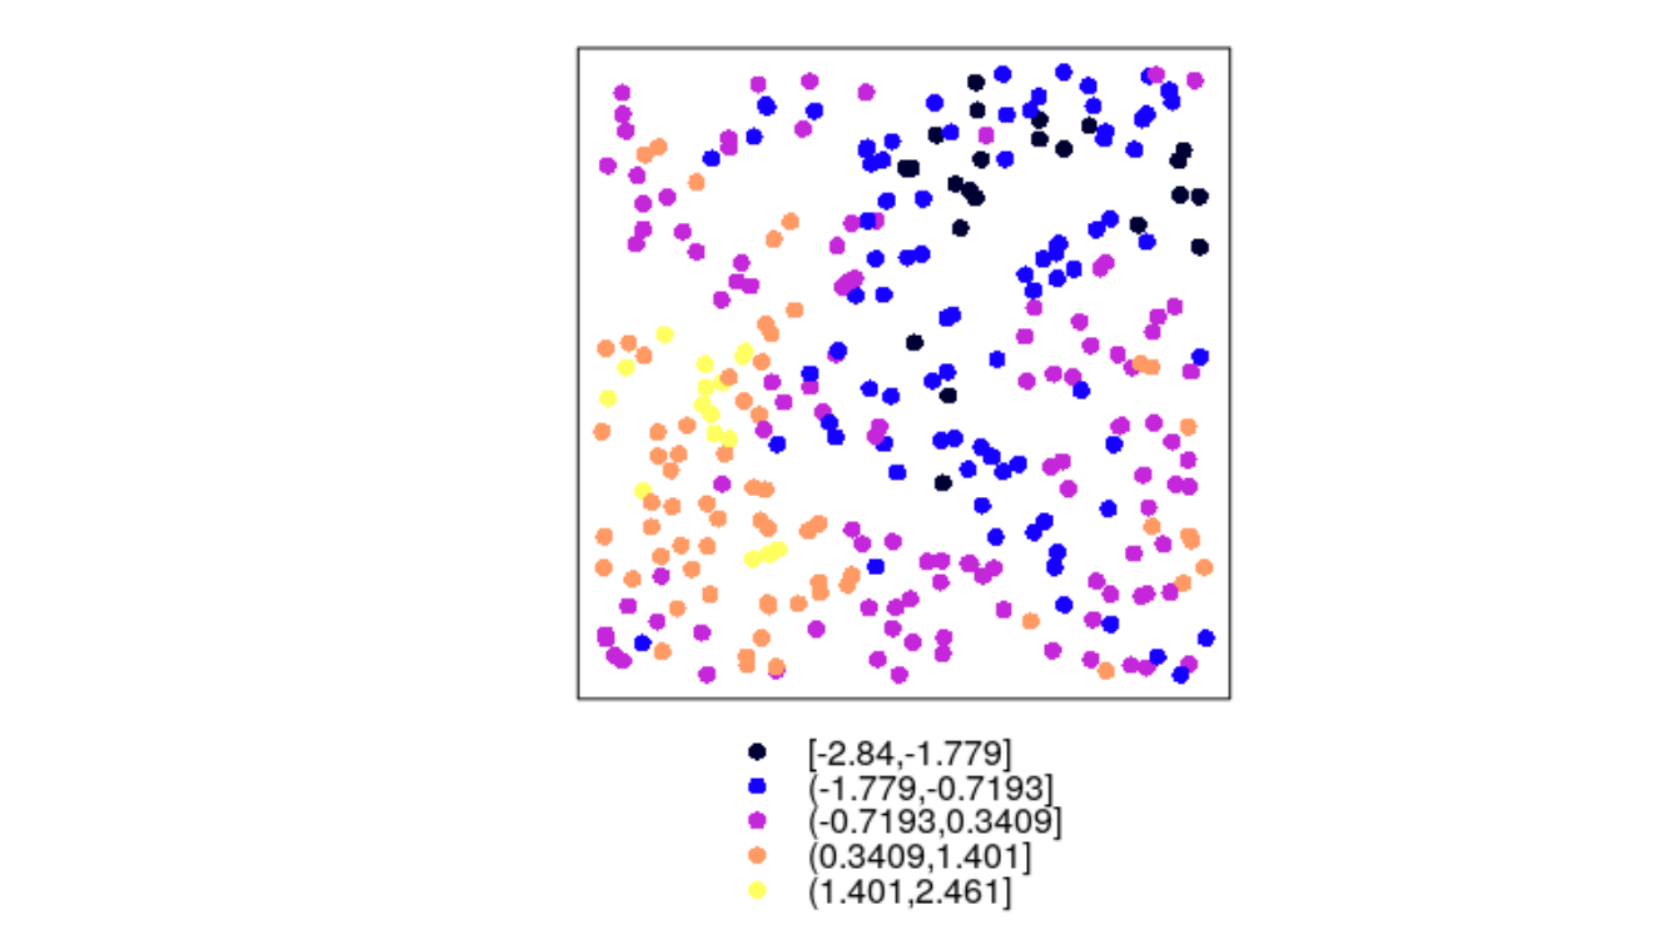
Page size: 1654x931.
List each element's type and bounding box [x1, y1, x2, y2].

picture [544, 23, 1268, 929]
